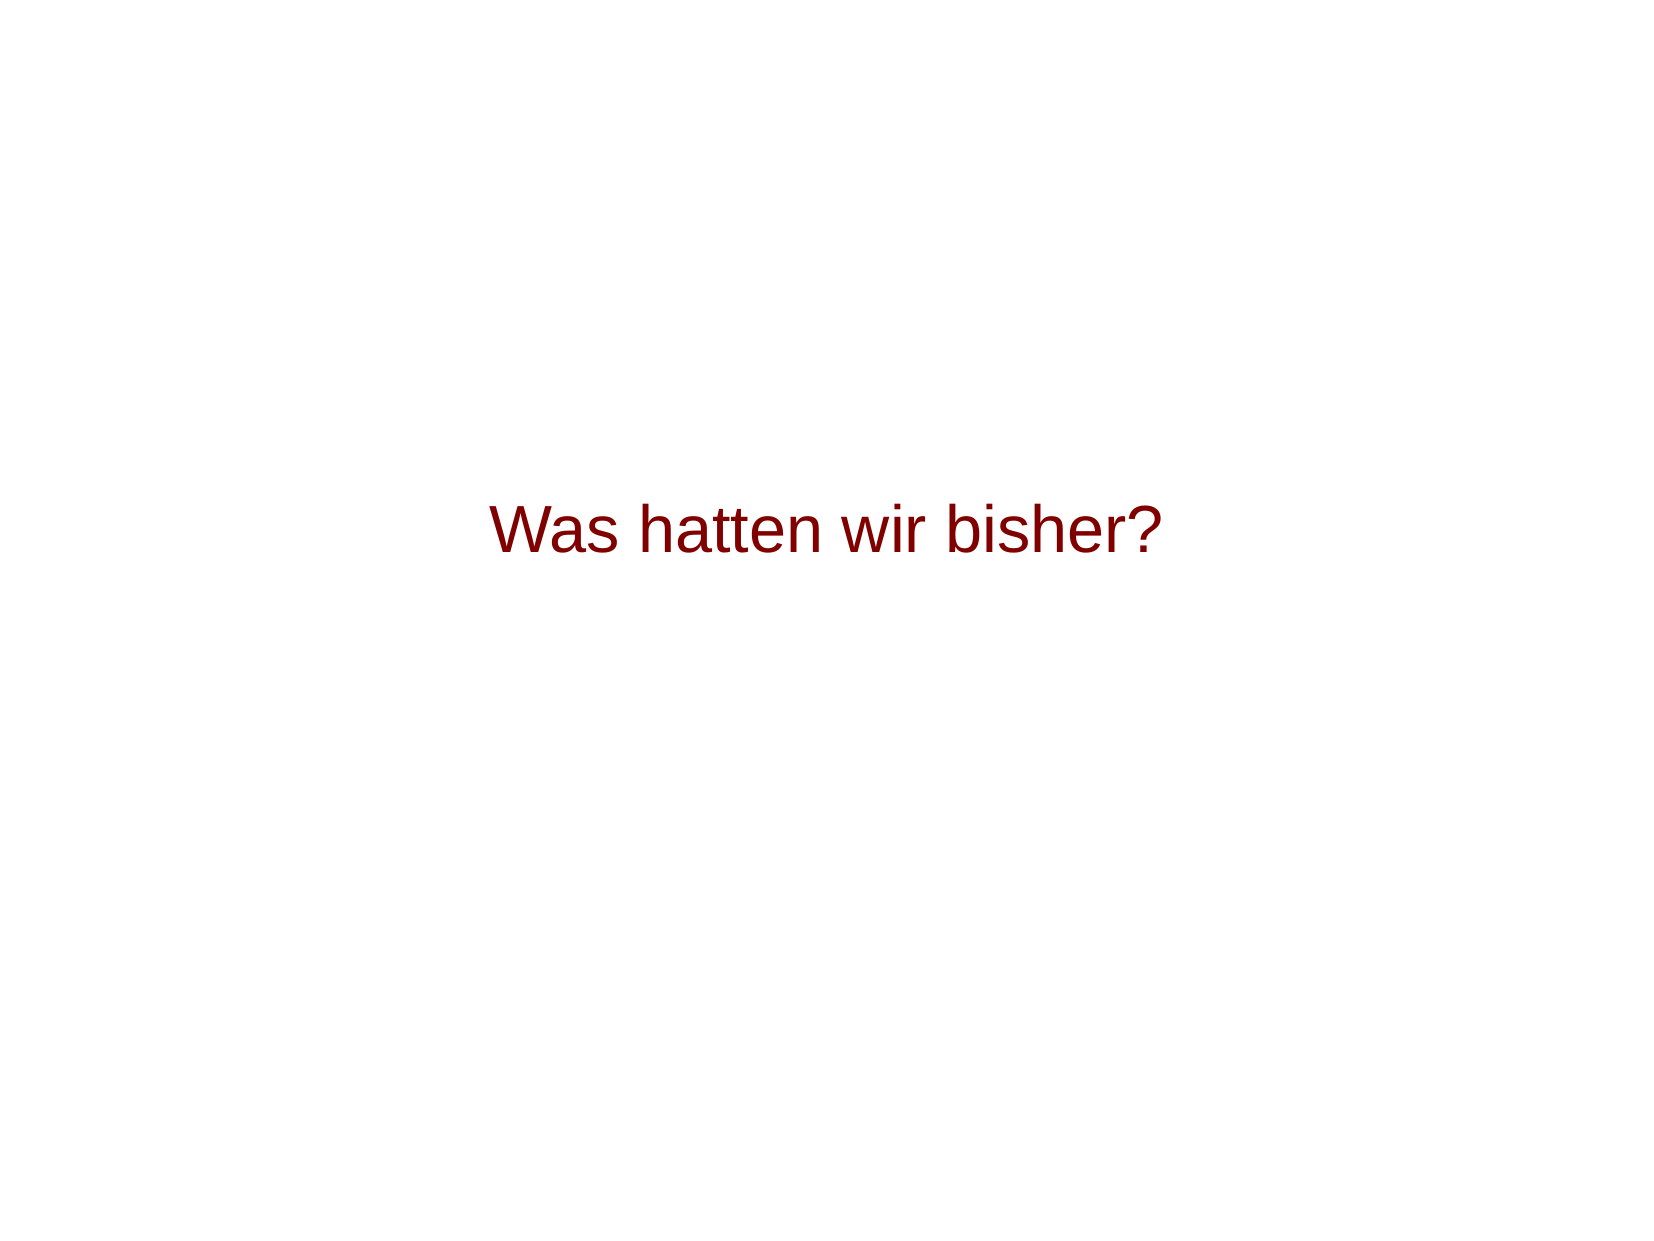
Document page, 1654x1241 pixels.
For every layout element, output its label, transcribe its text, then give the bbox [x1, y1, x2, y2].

subtitle Was hatten wir bisher? [82, 49, 1571, 1010]
